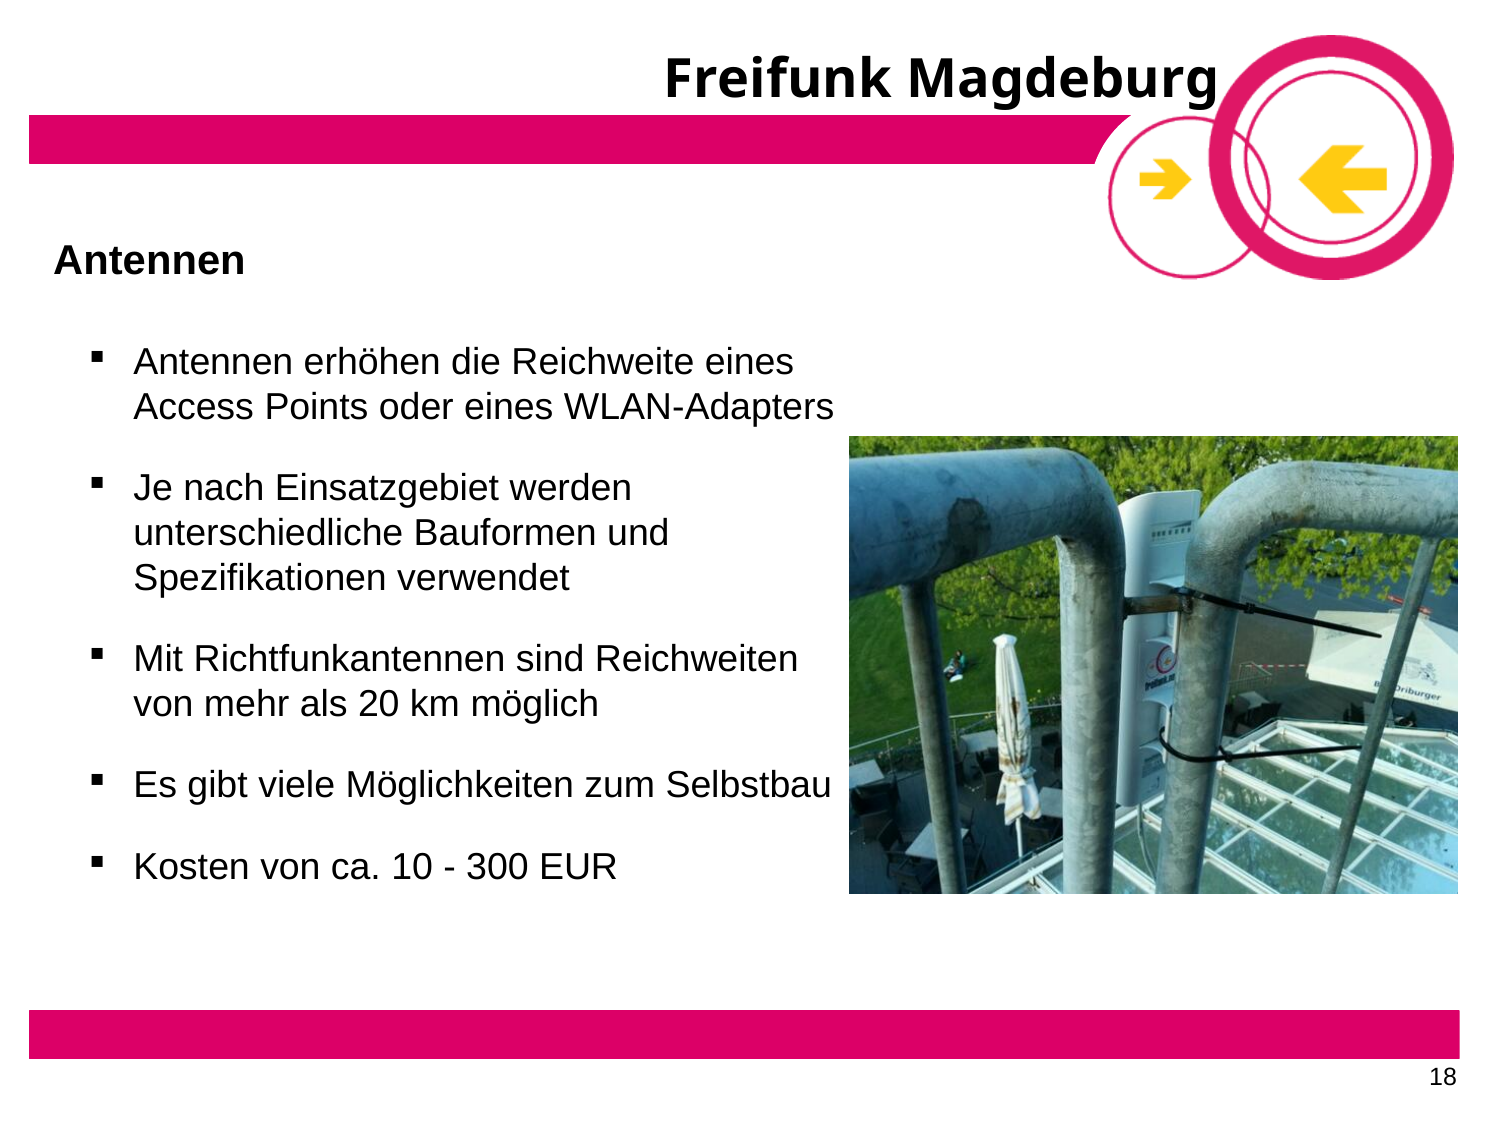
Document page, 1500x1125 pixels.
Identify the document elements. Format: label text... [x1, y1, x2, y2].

picture [1107, 35, 1454, 280]
picture [1107, 73, 1114, 91]
picture [849, 436, 1458, 894]
text_box Antennen erhöhen die Reichweite eines Access Points oder eines WLAN-Adapters Je nach Einsatzgebiet werden unterschiedliche Bauformen und Spezifikationen verwendet Mit Richtfunkantennen sind Reichweiten von mehr als 20 km möglich Es gibt viele Möglichkeiten zum Selbstbau Kosten von ca. 10 - 300 EUR [59, 337, 864, 976]
text_box Antennen [53, 233, 1046, 313]
